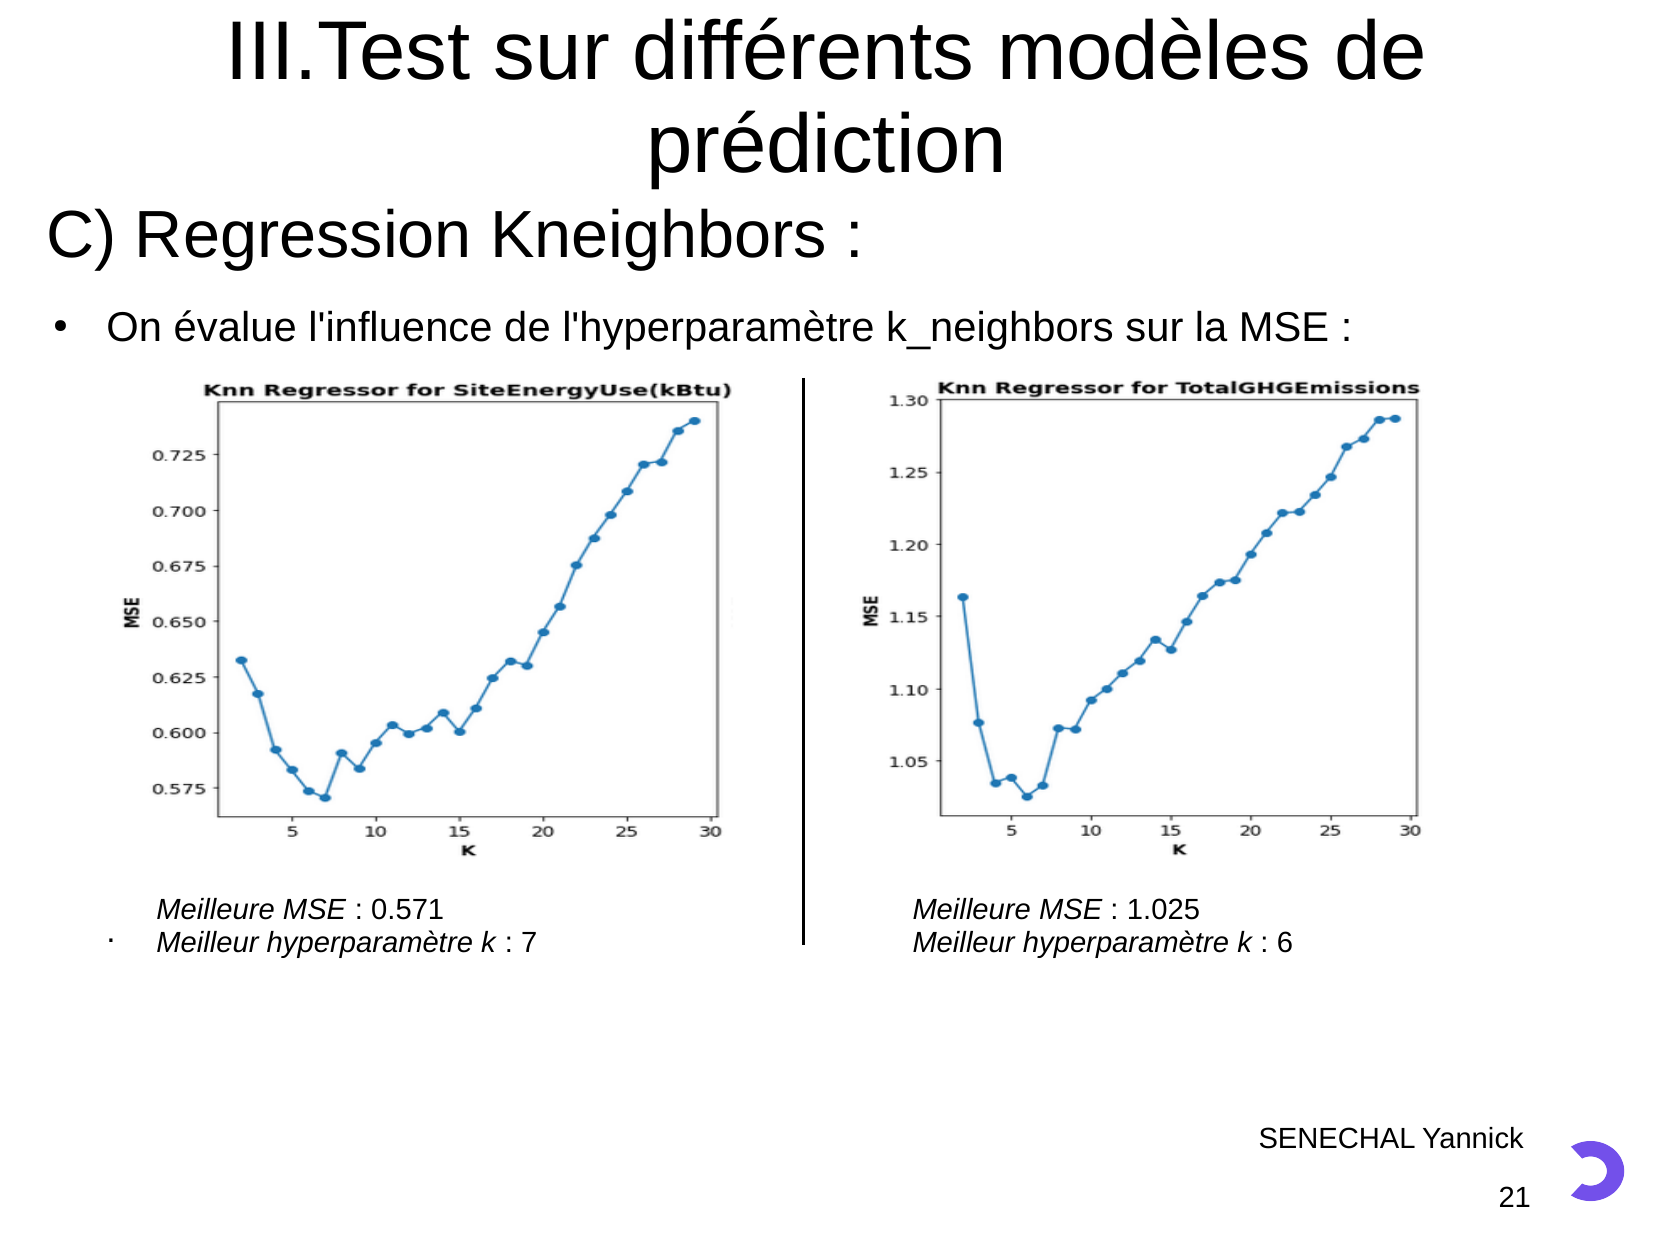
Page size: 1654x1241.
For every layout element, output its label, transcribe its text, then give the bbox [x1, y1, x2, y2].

list C) Regression Kneighbors : [0, 197, 1464, 1016]
picture [1539, 1125, 1642, 1217]
title III.Test sur différents modèles de prédiction [82, 0, 1571, 201]
list On évalue l'influence de l'hyperparamètre k_neighbors sur la MSE : . [35, 303, 1524, 1241]
text_box Meilleure MSE : 1.025 Meilleur hyperparamètre k : 6 [897, 885, 1571, 1040]
picture [118, 377, 745, 861]
text_box Meilleure MSE : 0.571 Meilleur hyperparamètre k : 7 [141, 885, 815, 1040]
picture [850, 377, 1440, 859]
